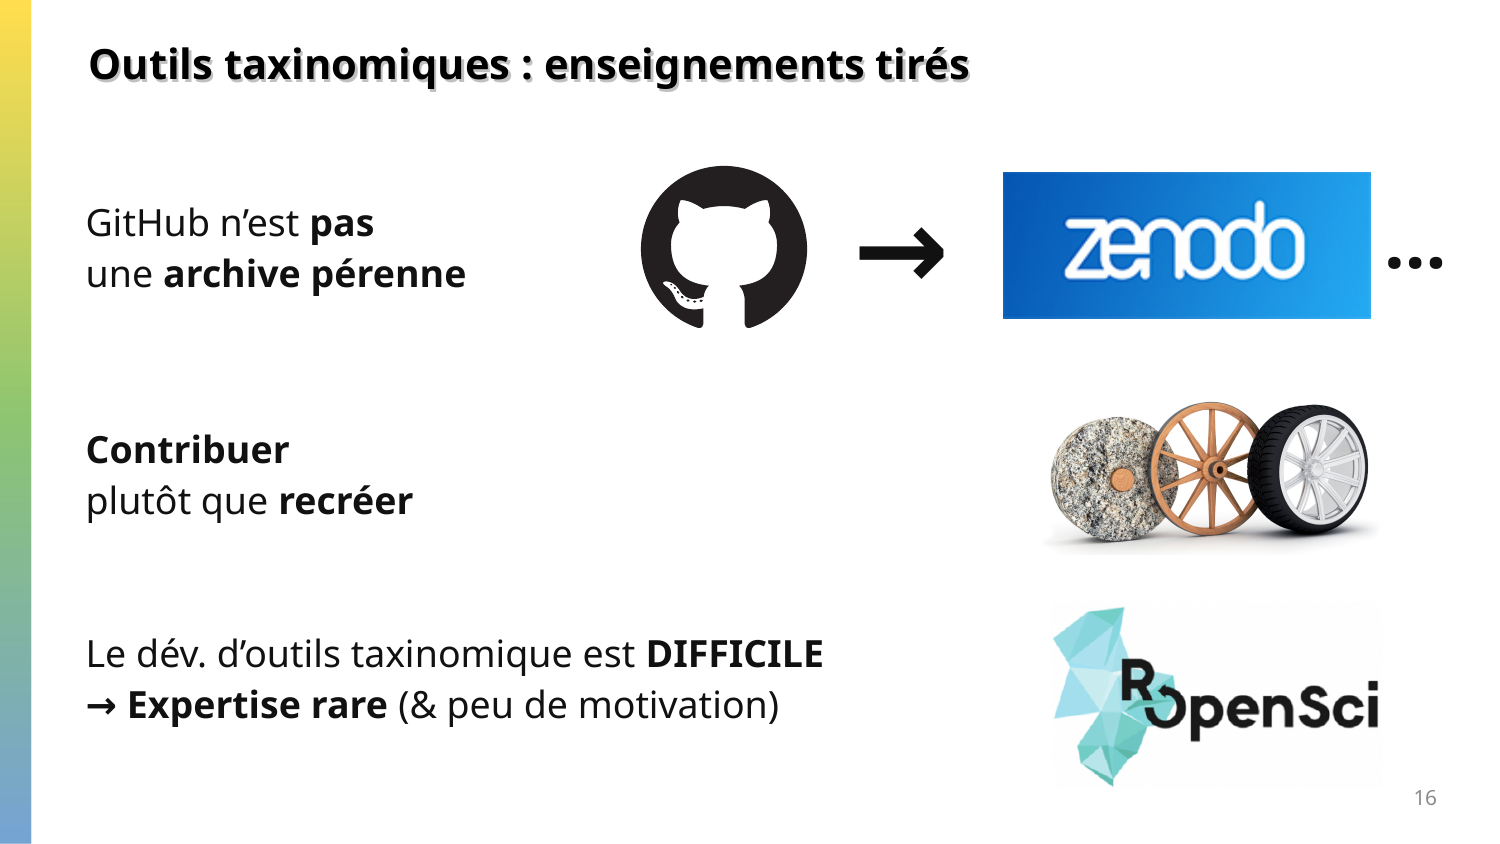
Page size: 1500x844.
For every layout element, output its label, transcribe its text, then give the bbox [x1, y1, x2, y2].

text_box … [1370, 183, 1500, 337]
text_box → [838, 159, 981, 314]
text_box GitHub n’est pas une archive pérenne [70, 189, 556, 296]
text_box Le dév. d’outils taxinomique est DIFFICILE → Expertise rare (& peu de motivation) [70, 620, 1051, 772]
picture [0, 0, 1500, 844]
slide_number <numéro> [1240, 767, 1437, 813]
list Outils taxinomiques : enseignements tirés [88, 38, 1442, 133]
text_box Contribuer plutôt que recréer [70, 416, 479, 522]
